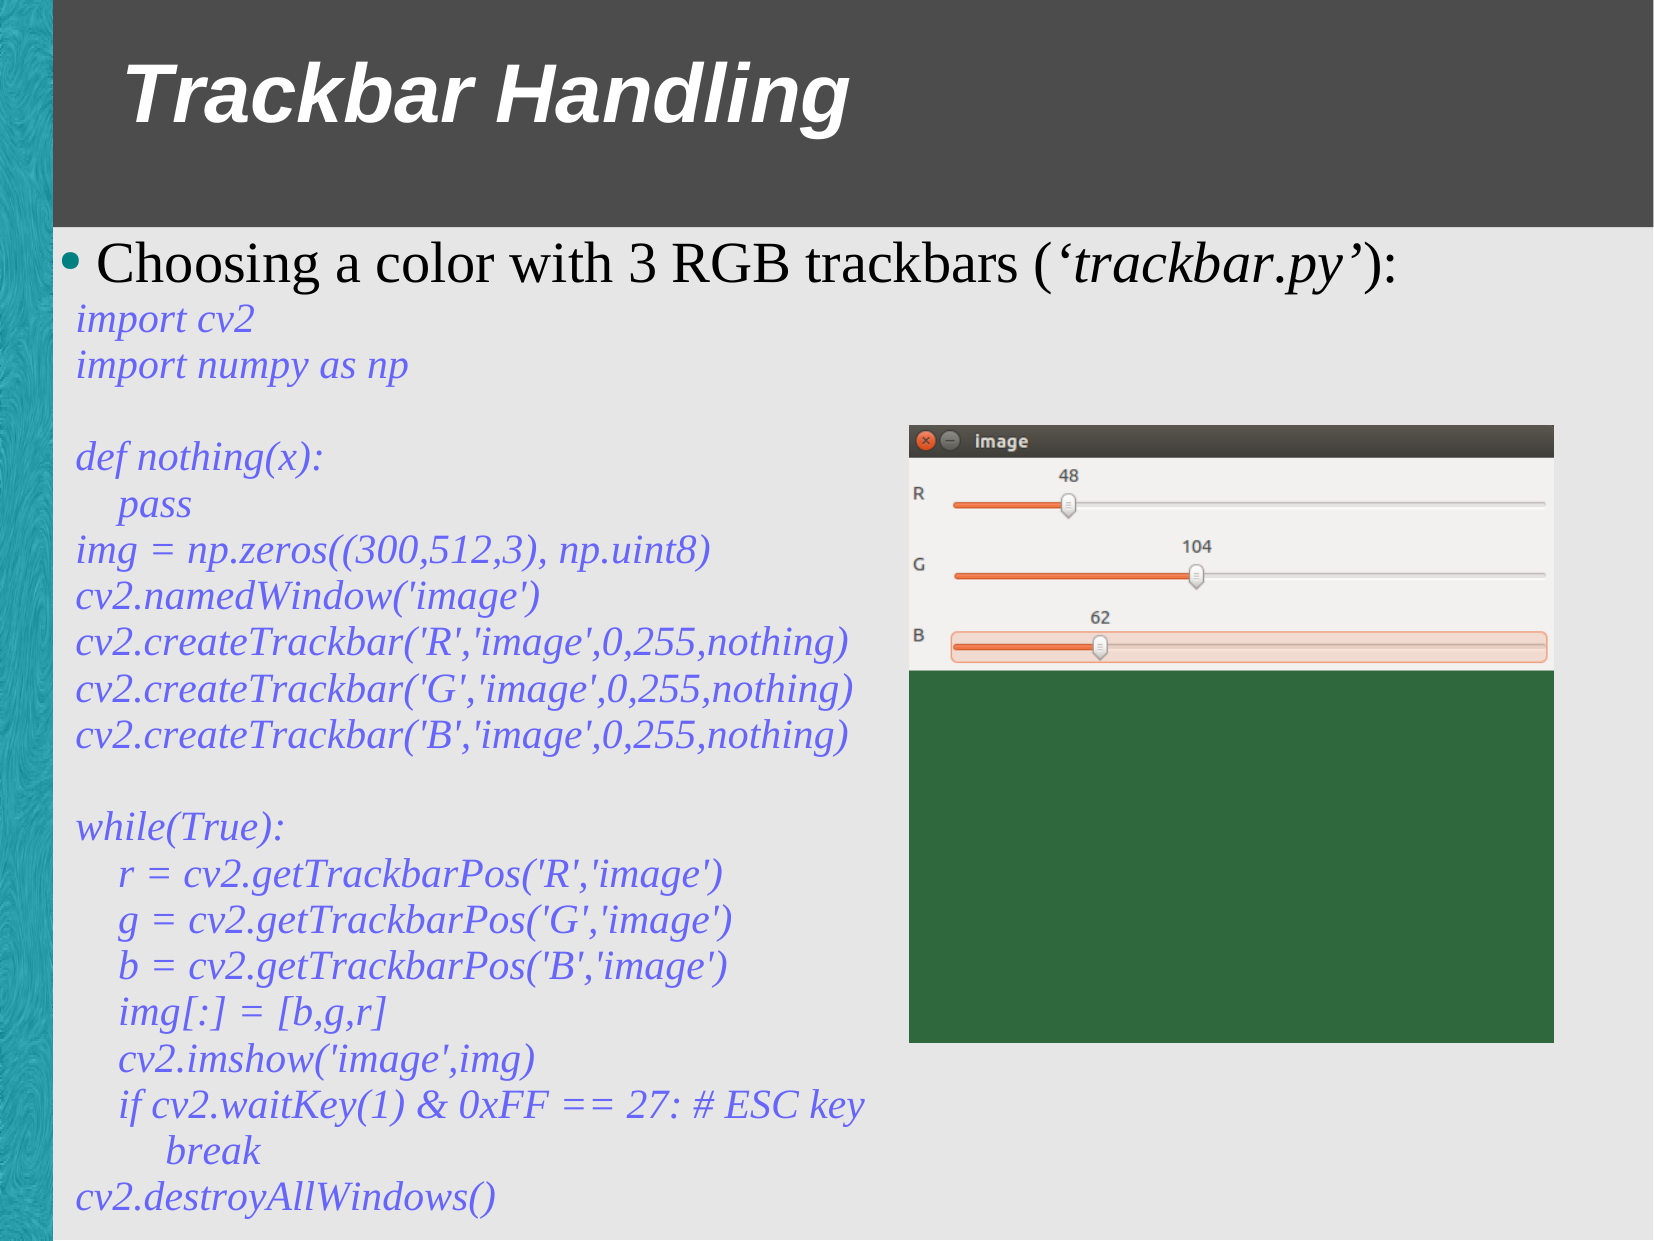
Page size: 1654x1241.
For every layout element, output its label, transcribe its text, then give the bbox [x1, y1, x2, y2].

title Trackbar Handling [121, 46, 1565, 141]
picture [909, 425, 1554, 1043]
list Choosing a color with 3 RGB trackbars (‘trackbar.py’): import cv2 import numpy as np def nothing(x): pass img = np.zeros((300,512,3), np.uint8) cv2.namedWindow('image') cv2.createTrackbar('R','image',0,255,nothing) cv2.createTrackbar('G','image',0,255,nothing) cv2.createTrackbar('B','image',0,255,nothing) while(True): r = cv2.getTrackbarPos('R','image') g = cv2.getTrackbarPos('G','image') b = cv2.getTrackbarPos('B','image') img[:] = [b,g,r] cv2.imshow('image',img) if cv2.waitKey(1) & 0xFF == 27: # ESC key break cv2.destroyAllWindows() [59, 230, 1654, 1241]
picture [0, 0, 53, 1241]
